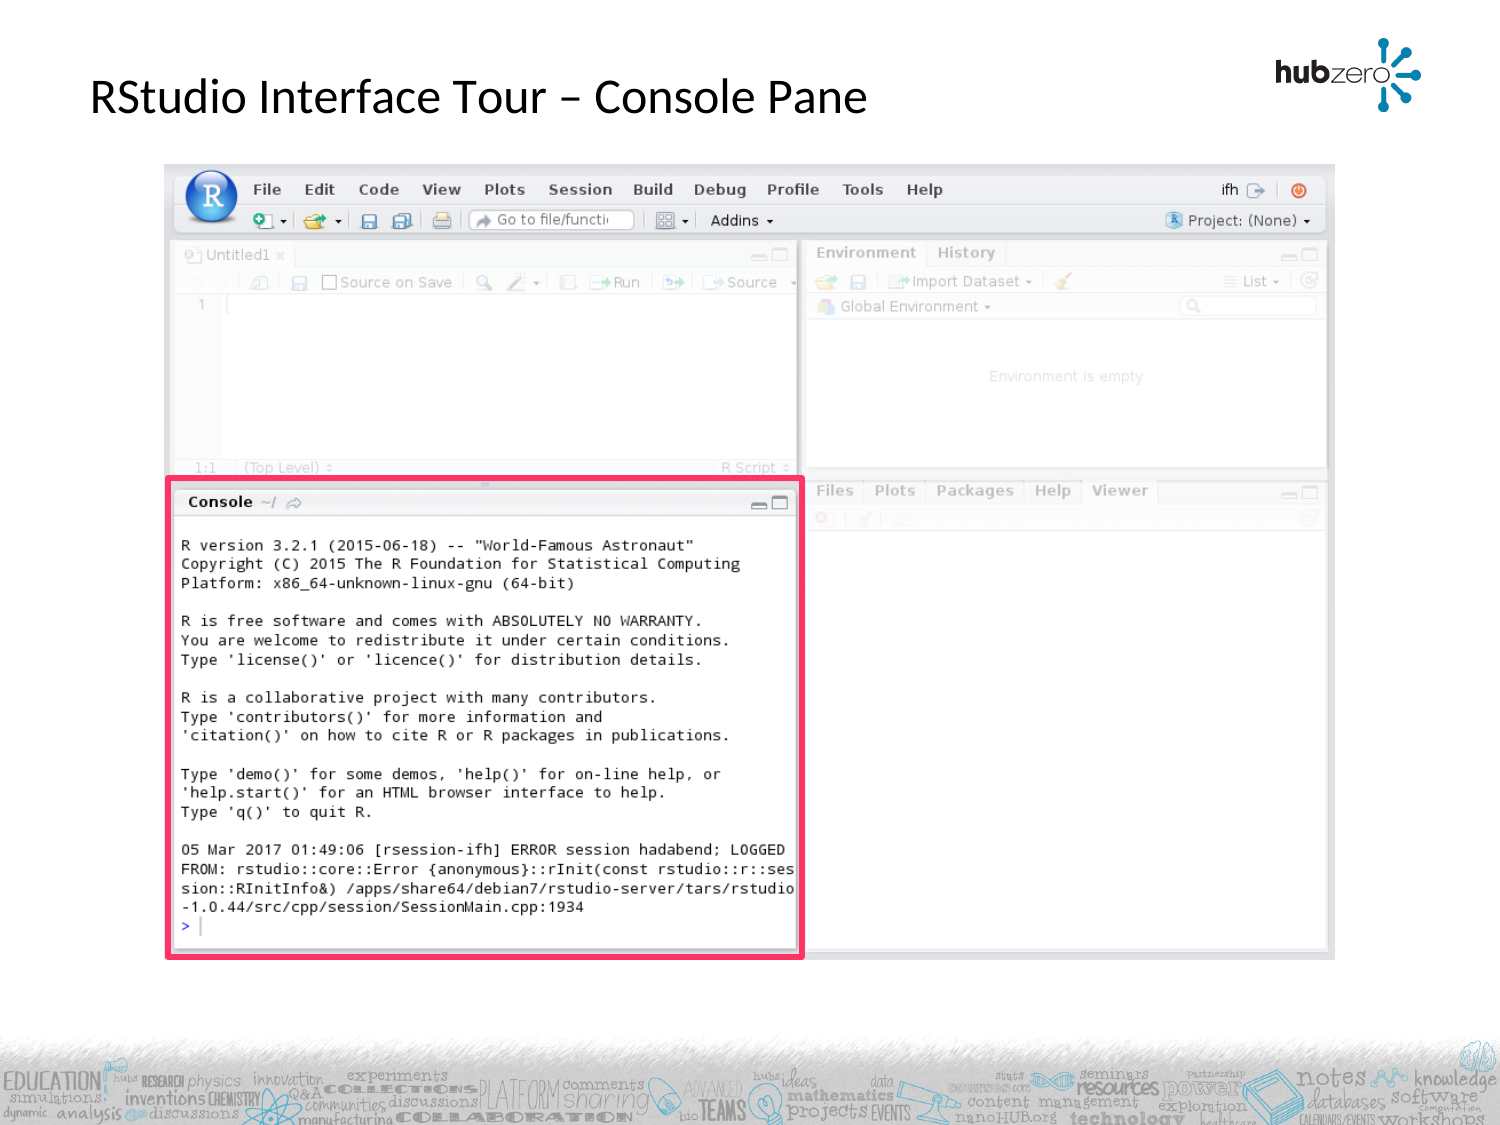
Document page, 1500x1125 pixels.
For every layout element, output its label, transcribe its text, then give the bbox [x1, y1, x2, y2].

text_box [805, 482, 1329, 952]
picture [1272, 35, 1424, 44]
picture [164, 164, 1335, 961]
title RStudio Interface Tour – Console Pane [75, 44, 1426, 144]
text_box [169, 239, 797, 475]
text_box [801, 239, 1328, 480]
picture [0, 1034, 1500, 1125]
